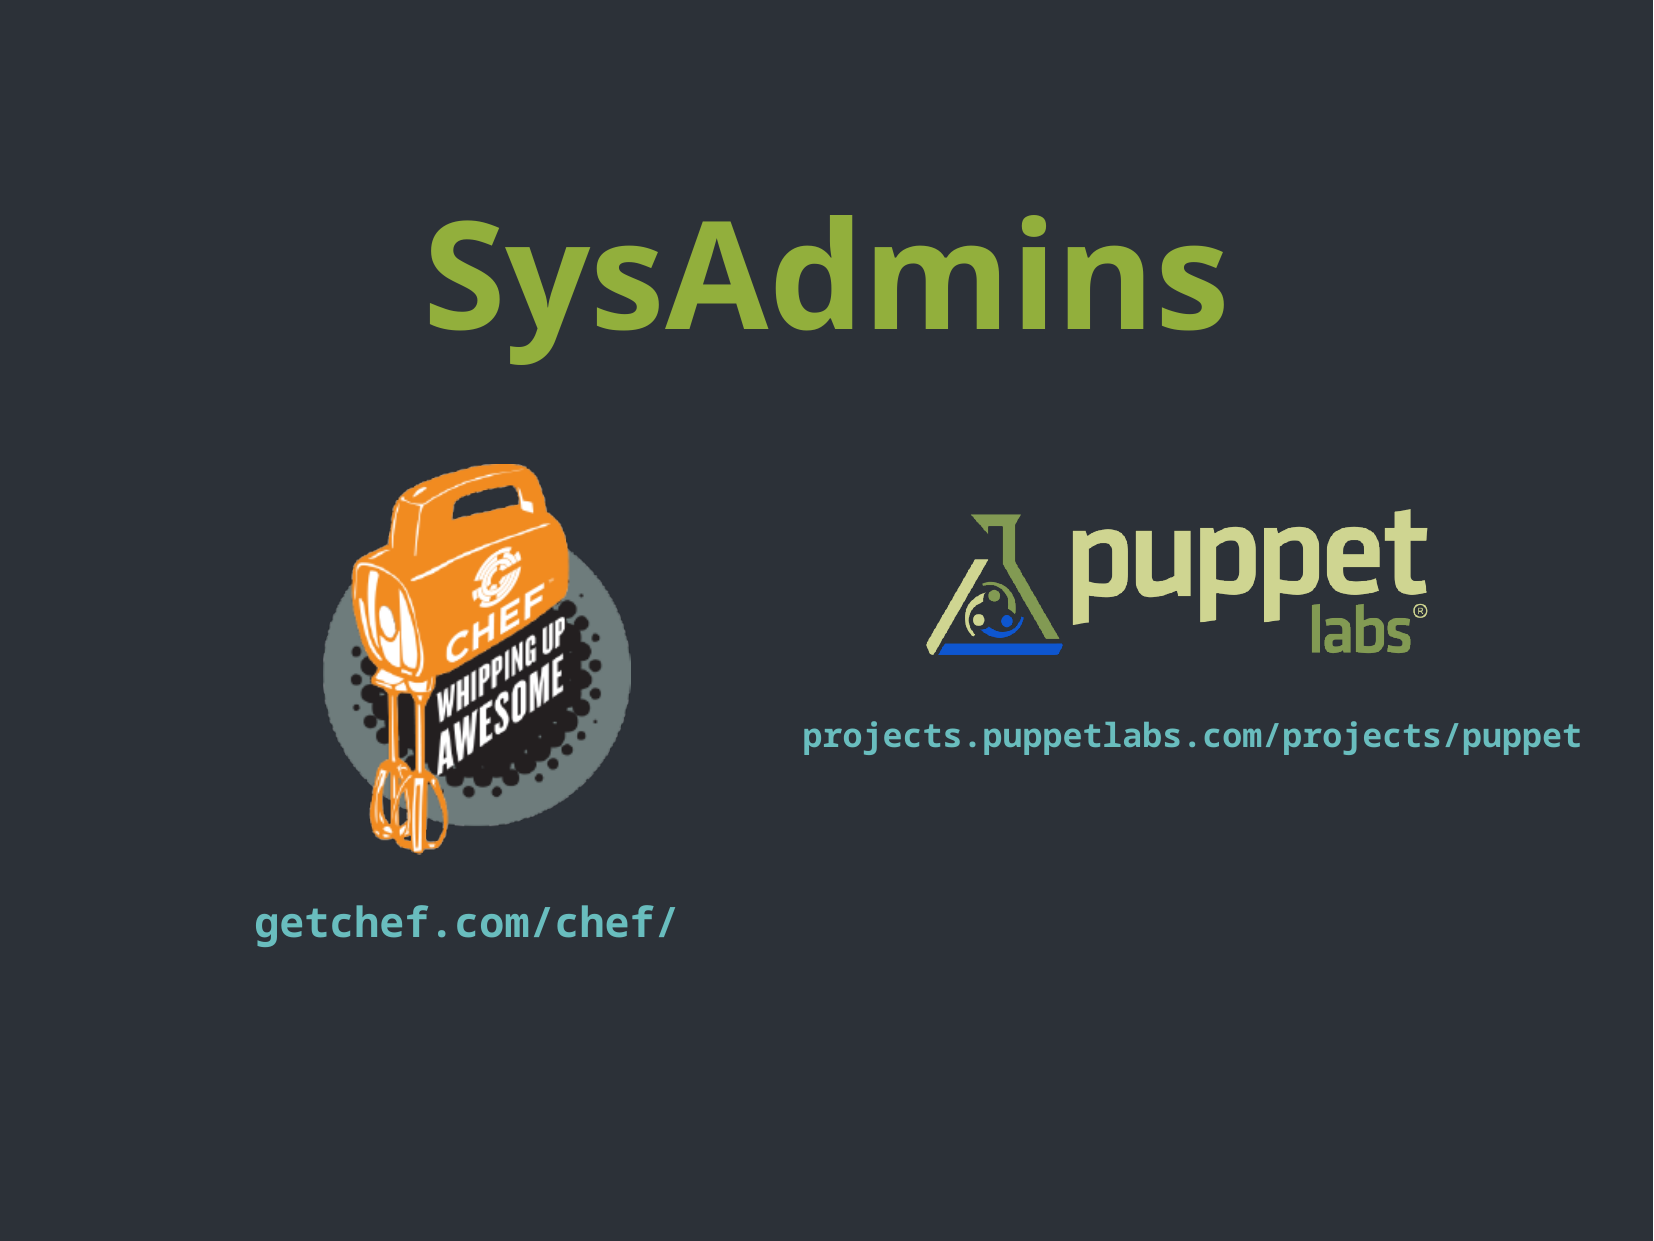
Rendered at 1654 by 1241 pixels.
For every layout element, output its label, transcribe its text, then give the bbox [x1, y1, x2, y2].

picture [323, 464, 631, 856]
picture [892, 509, 1471, 661]
title SysAdmins [384, 168, 1269, 376]
text_box projects.puppetlabs.com/projects/puppet [780, 705, 1606, 762]
text_box getchef.com/chef/ [168, 885, 766, 950]
